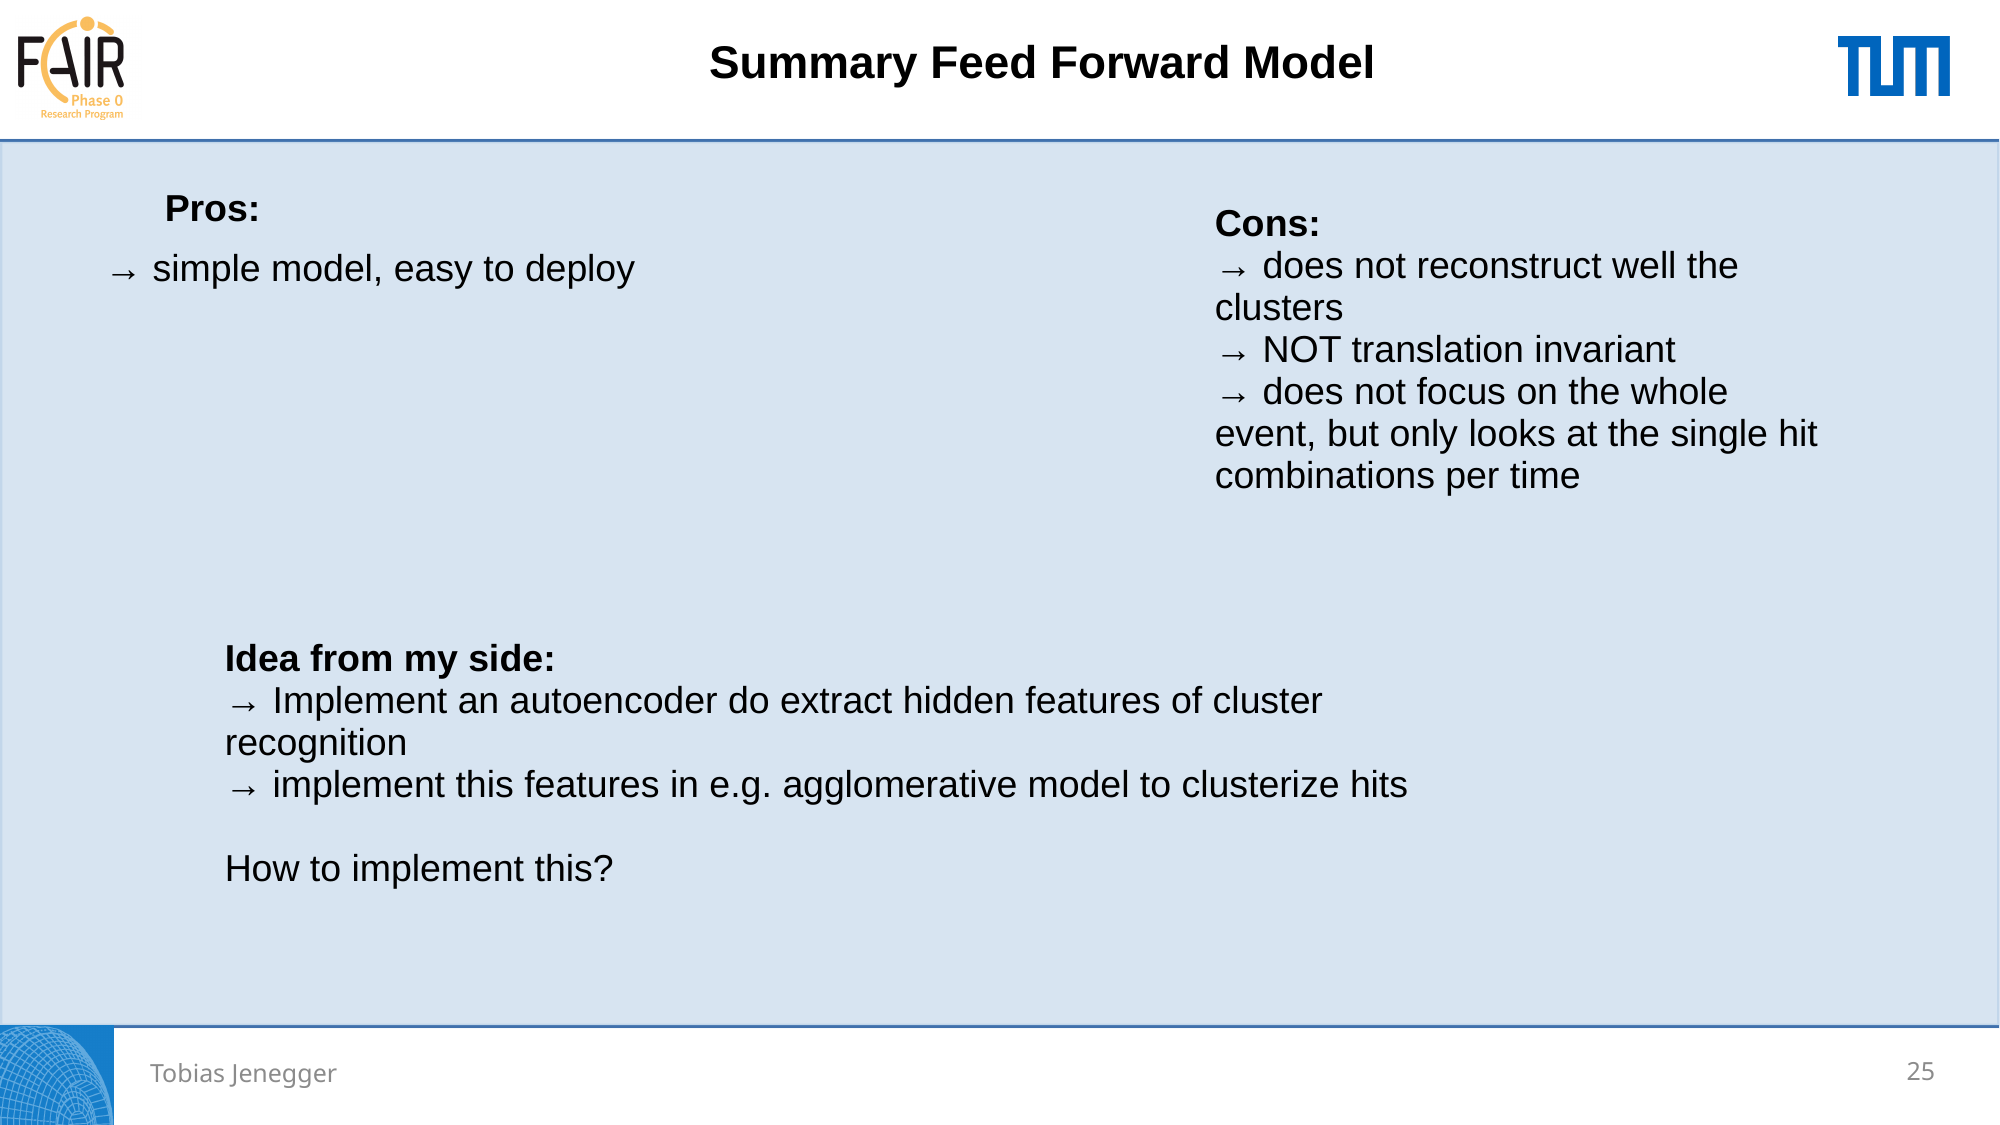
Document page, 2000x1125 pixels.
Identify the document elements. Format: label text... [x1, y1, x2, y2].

text_box → simple model, easy to deploy [90, 239, 811, 297]
picture [15, 15, 142, 120]
text_box Cons: → does not reconstruct well the clusters → NOT translation invariant → does not focus on the whole event, but only looks at the single hit combinations per time [1200, 195, 1846, 504]
text_box Summary Feed Forward Model [435, 29, 1651, 97]
picture [1838, 36, 1950, 96]
text_box Pros: [150, 179, 391, 237]
picture [0, 1025, 114, 1125]
text_box Idea from my side: → Implement an autoencoder do extract hidden features of cluster recognition → implement this features in e.g. agglomerative model to clusterize hits How to implement this? [210, 630, 1426, 897]
